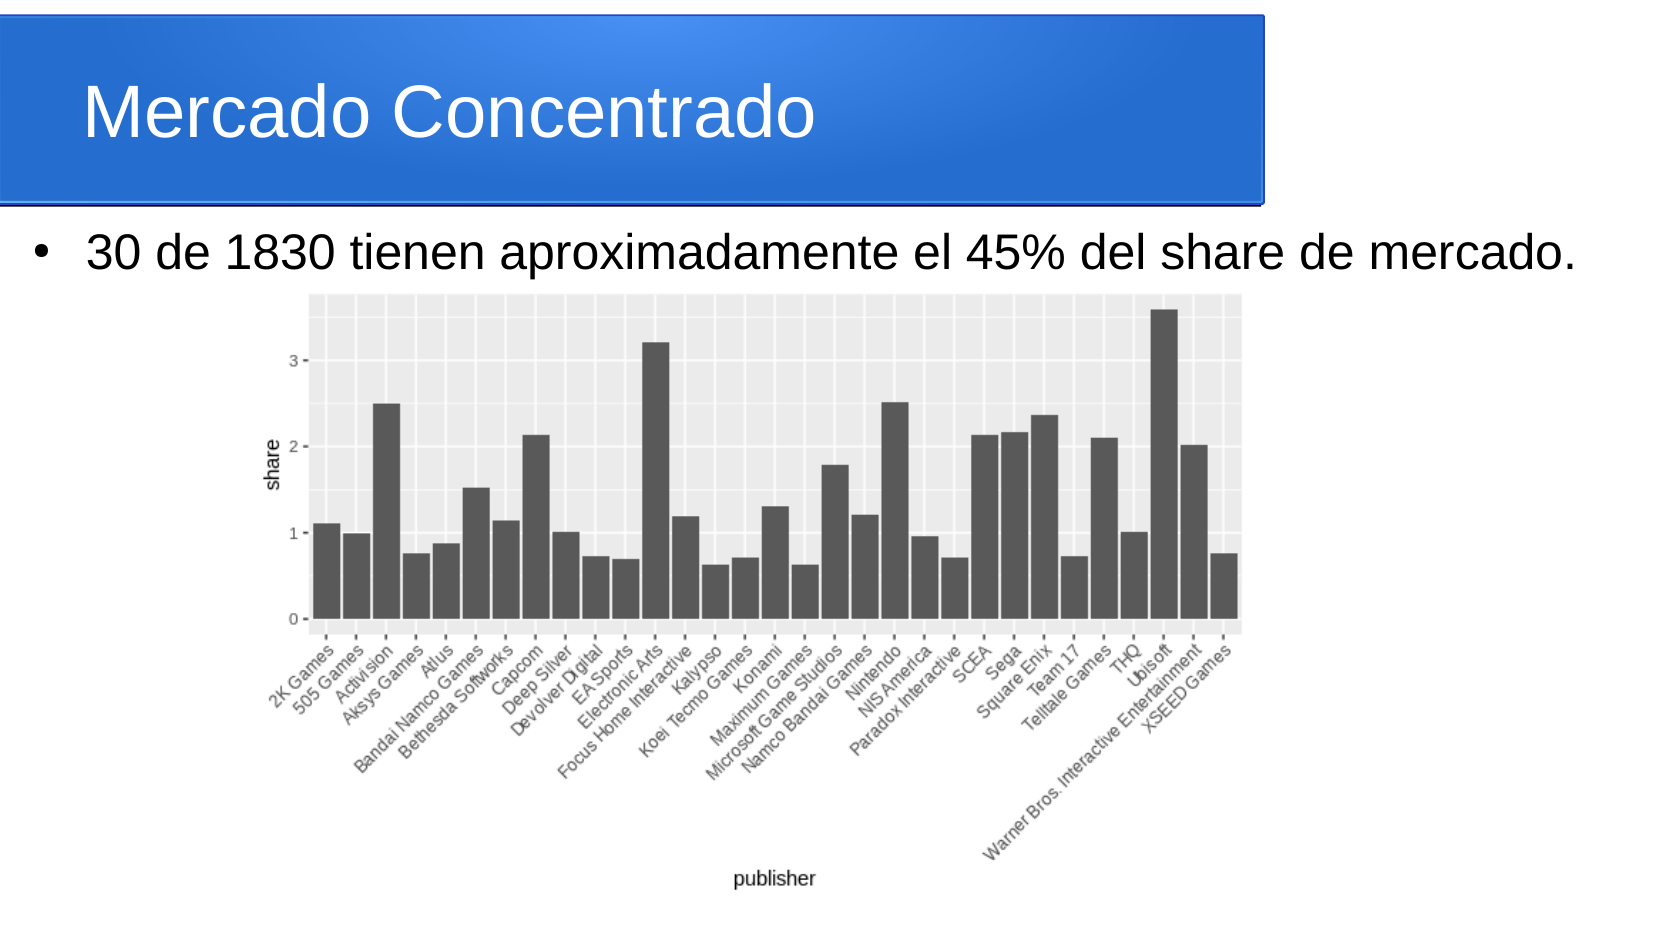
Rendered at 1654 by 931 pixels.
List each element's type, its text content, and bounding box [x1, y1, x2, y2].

title Mercado Concentrado [82, 35, 1235, 189]
list 30 de 1830 tienen aproximadamente el 45% del share de mercado. [15, 224, 1636, 764]
picture [255, 284, 1252, 901]
